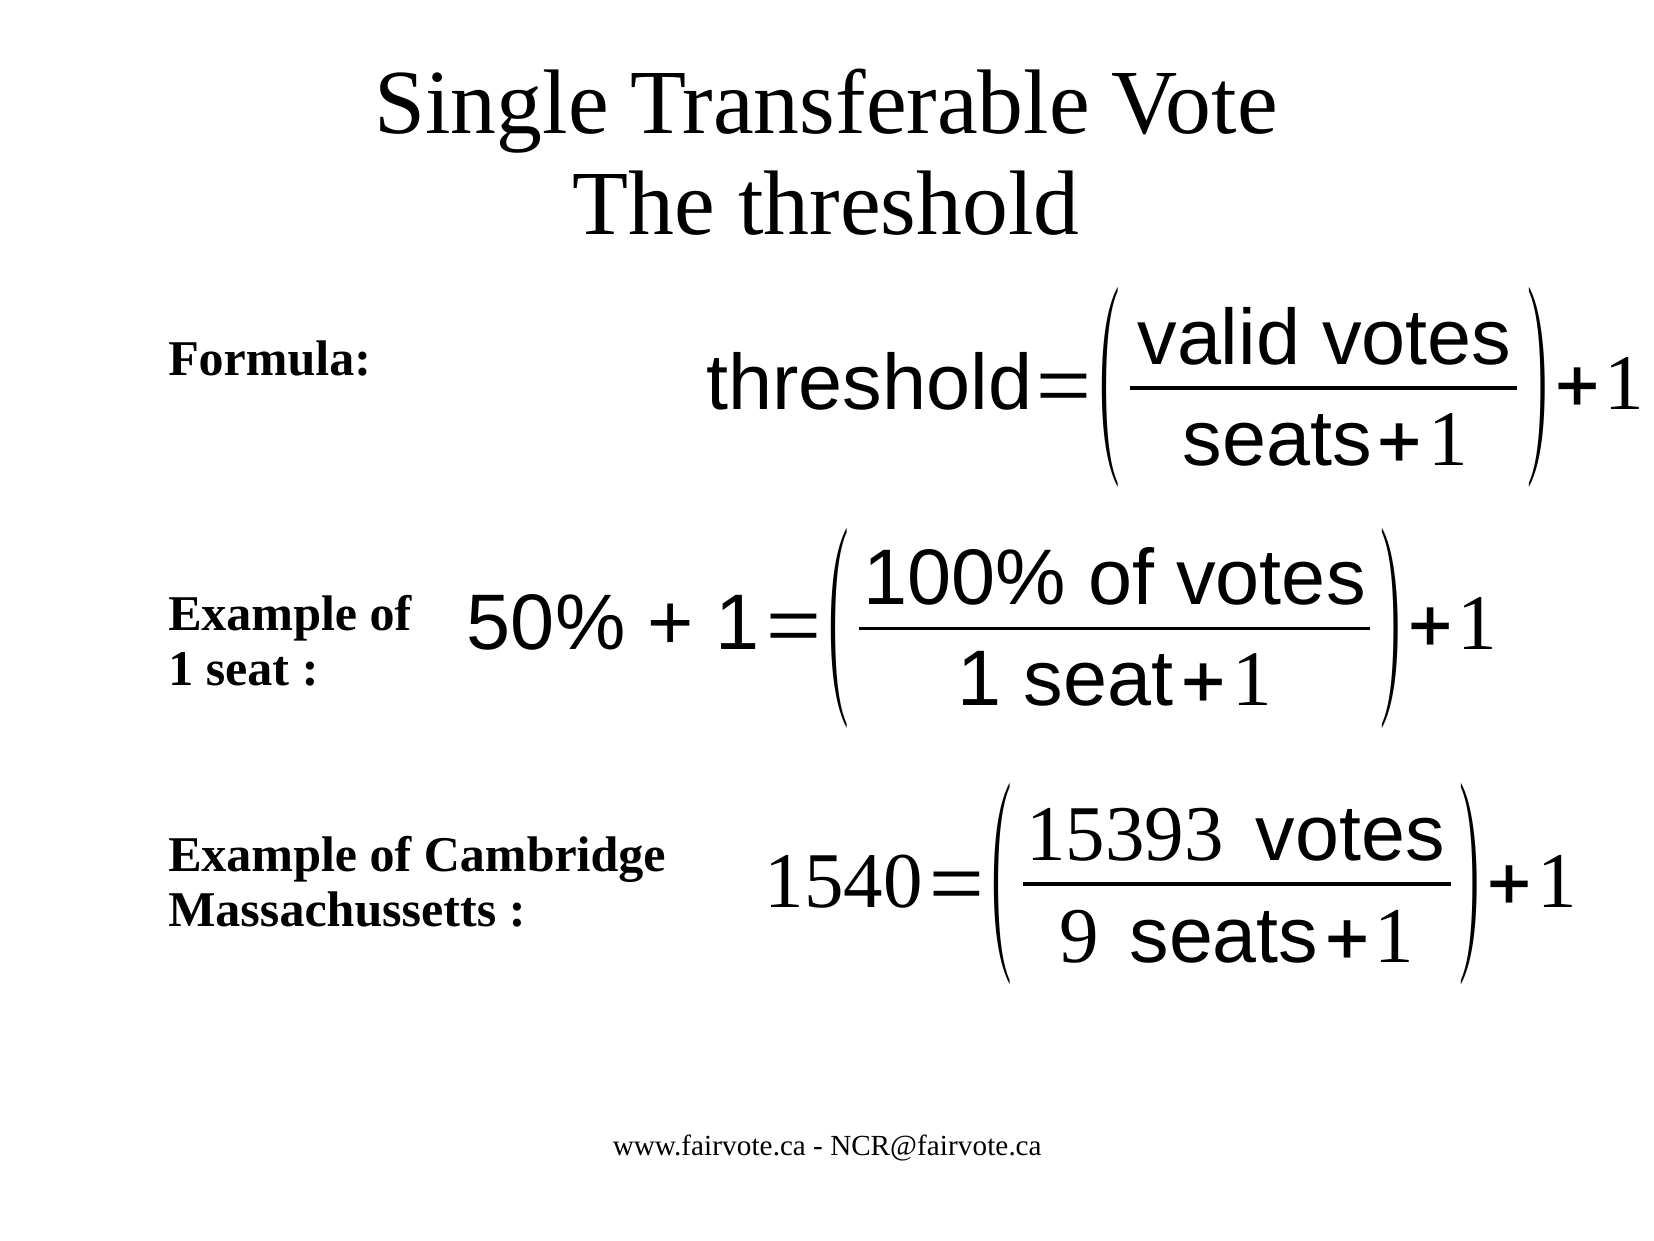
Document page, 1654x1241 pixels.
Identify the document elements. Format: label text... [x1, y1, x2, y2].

text_box Example of Cambridge Massachussetts : [153, 819, 709, 946]
chart [460, 523, 1504, 733]
chart [696, 283, 1651, 492]
text_box Formula: [153, 323, 709, 430]
title Single Transferable Vote The threshold [82, 49, 1571, 257]
text_box Example of 1 seat : [153, 578, 460, 706]
chart [758, 779, 1583, 1081]
